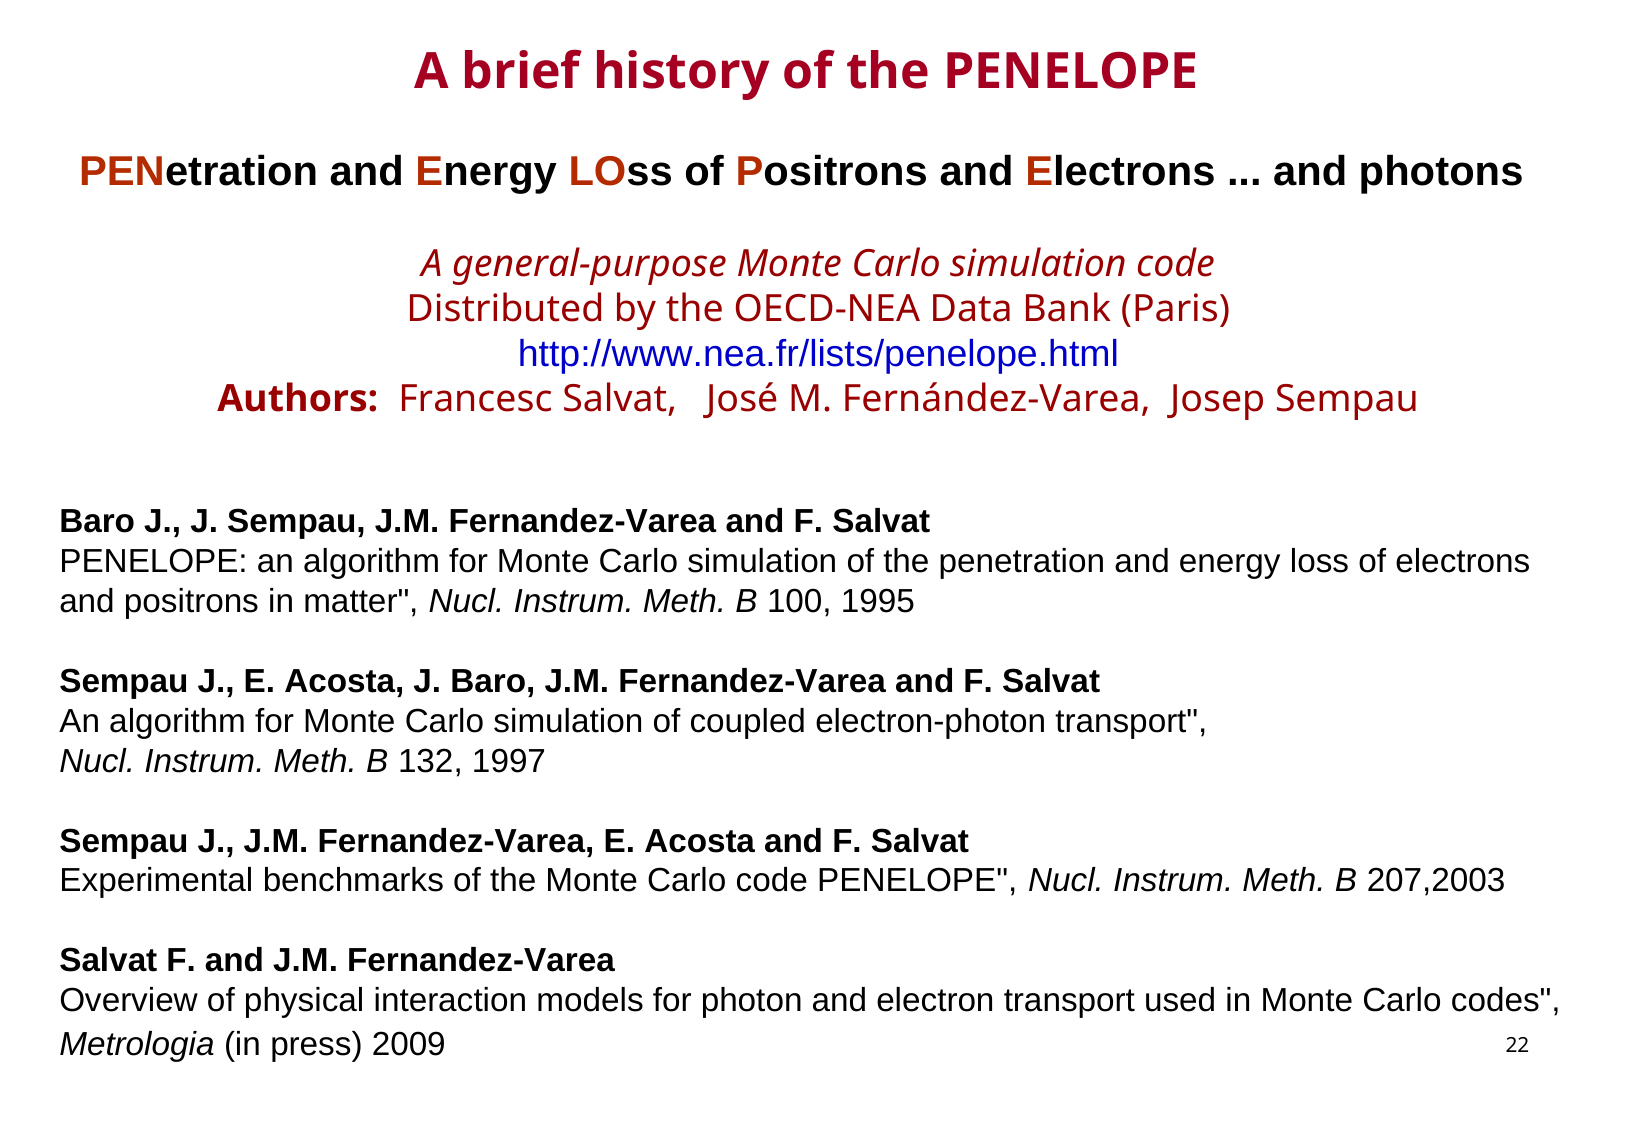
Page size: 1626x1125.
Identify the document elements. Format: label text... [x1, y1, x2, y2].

text_box Baro J., J. Sempau, J.M. Fernandez-Varea and F. Salvat PENELOPE: an algorithm for Monte Carlo simulation of the penetration and energy loss of electrons and positrons in matter", Nucl. Instrum. Meth. B 100, 1995 Sempau J., E. Acosta, J. Baro, J.M. Fernandez-Varea and F. Salvat An algorithm for Monte Carlo simulation of coupled electron-photon transport", Nucl. Instrum. Meth. B 132, 1997 Sempau J., J.M. Fernandez-Varea, E. Acosta and F. Salvat Experimental benchmarks of the Monte Carlo code PENELOPE", Nucl. Instrum. Meth. B 207,2003 Salvat F. and J.M. Fernandez-Varea Overview of physical interaction models for photon and electron transport used in Monte Carlo codes", Metrologia (in press) 2009 [44, 491, 1593, 1117]
text_box A brief history of the PENELOPE PENetration and Energy LOss of Positrons and Electrons ... and photons [21, 31, 1593, 202]
text_box A general-purpose Monte Carlo simulation code Distributed by the OECD-NEA Data Bank (Paris) http://www.nea.fr/lists/penelope.html Authors: Francesc Salvat, José M. Fernández-Varea, Josep Sempau [68, 231, 1569, 428]
